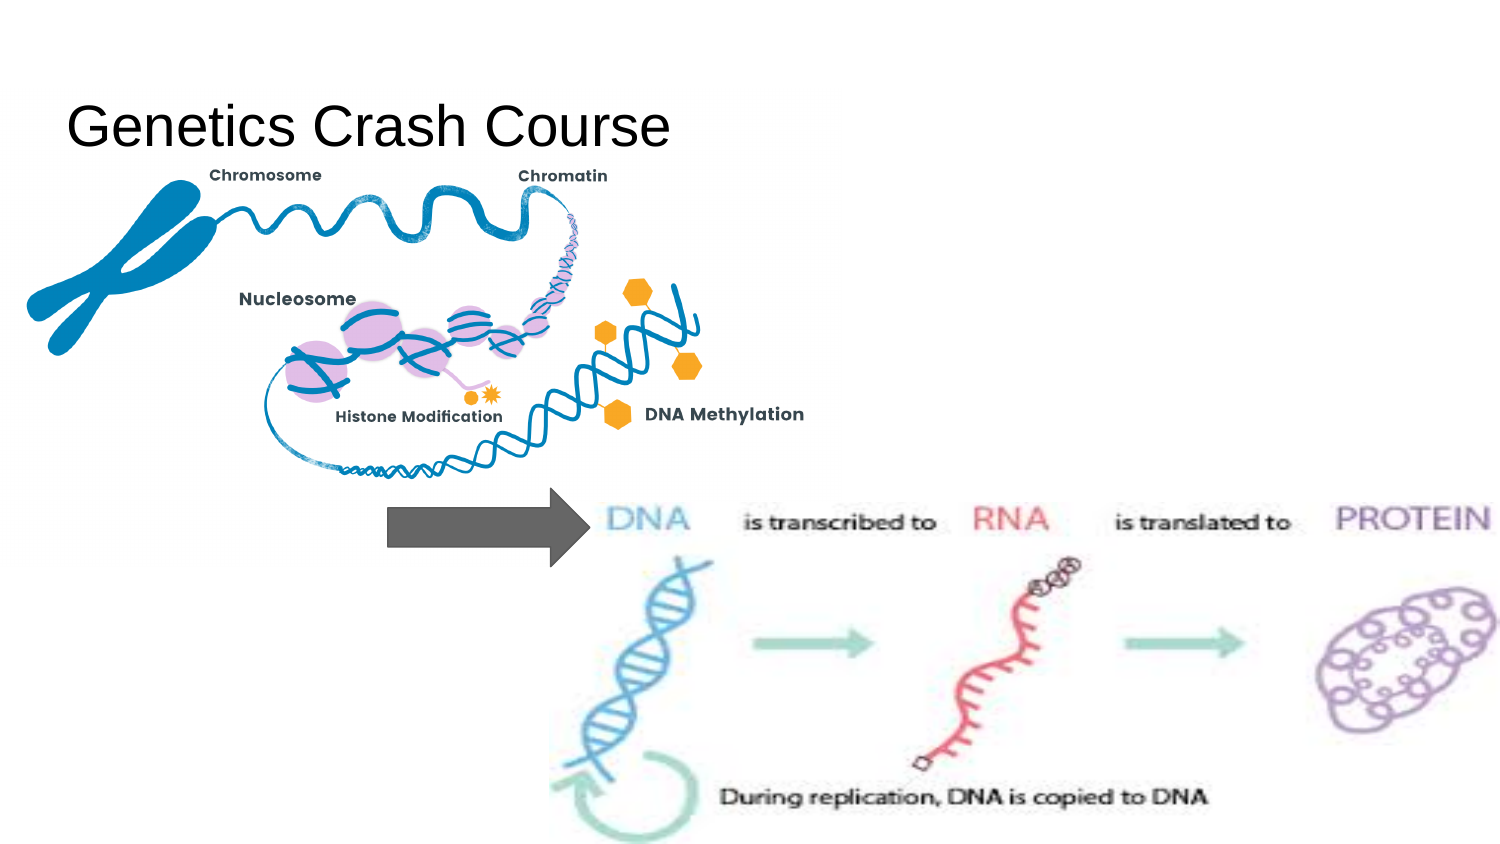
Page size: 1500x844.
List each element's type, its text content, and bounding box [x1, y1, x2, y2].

text_box [387, 488, 590, 567]
title Genetics Crash Course [51, 72, 1449, 167]
picture [0, 88, 1500, 844]
